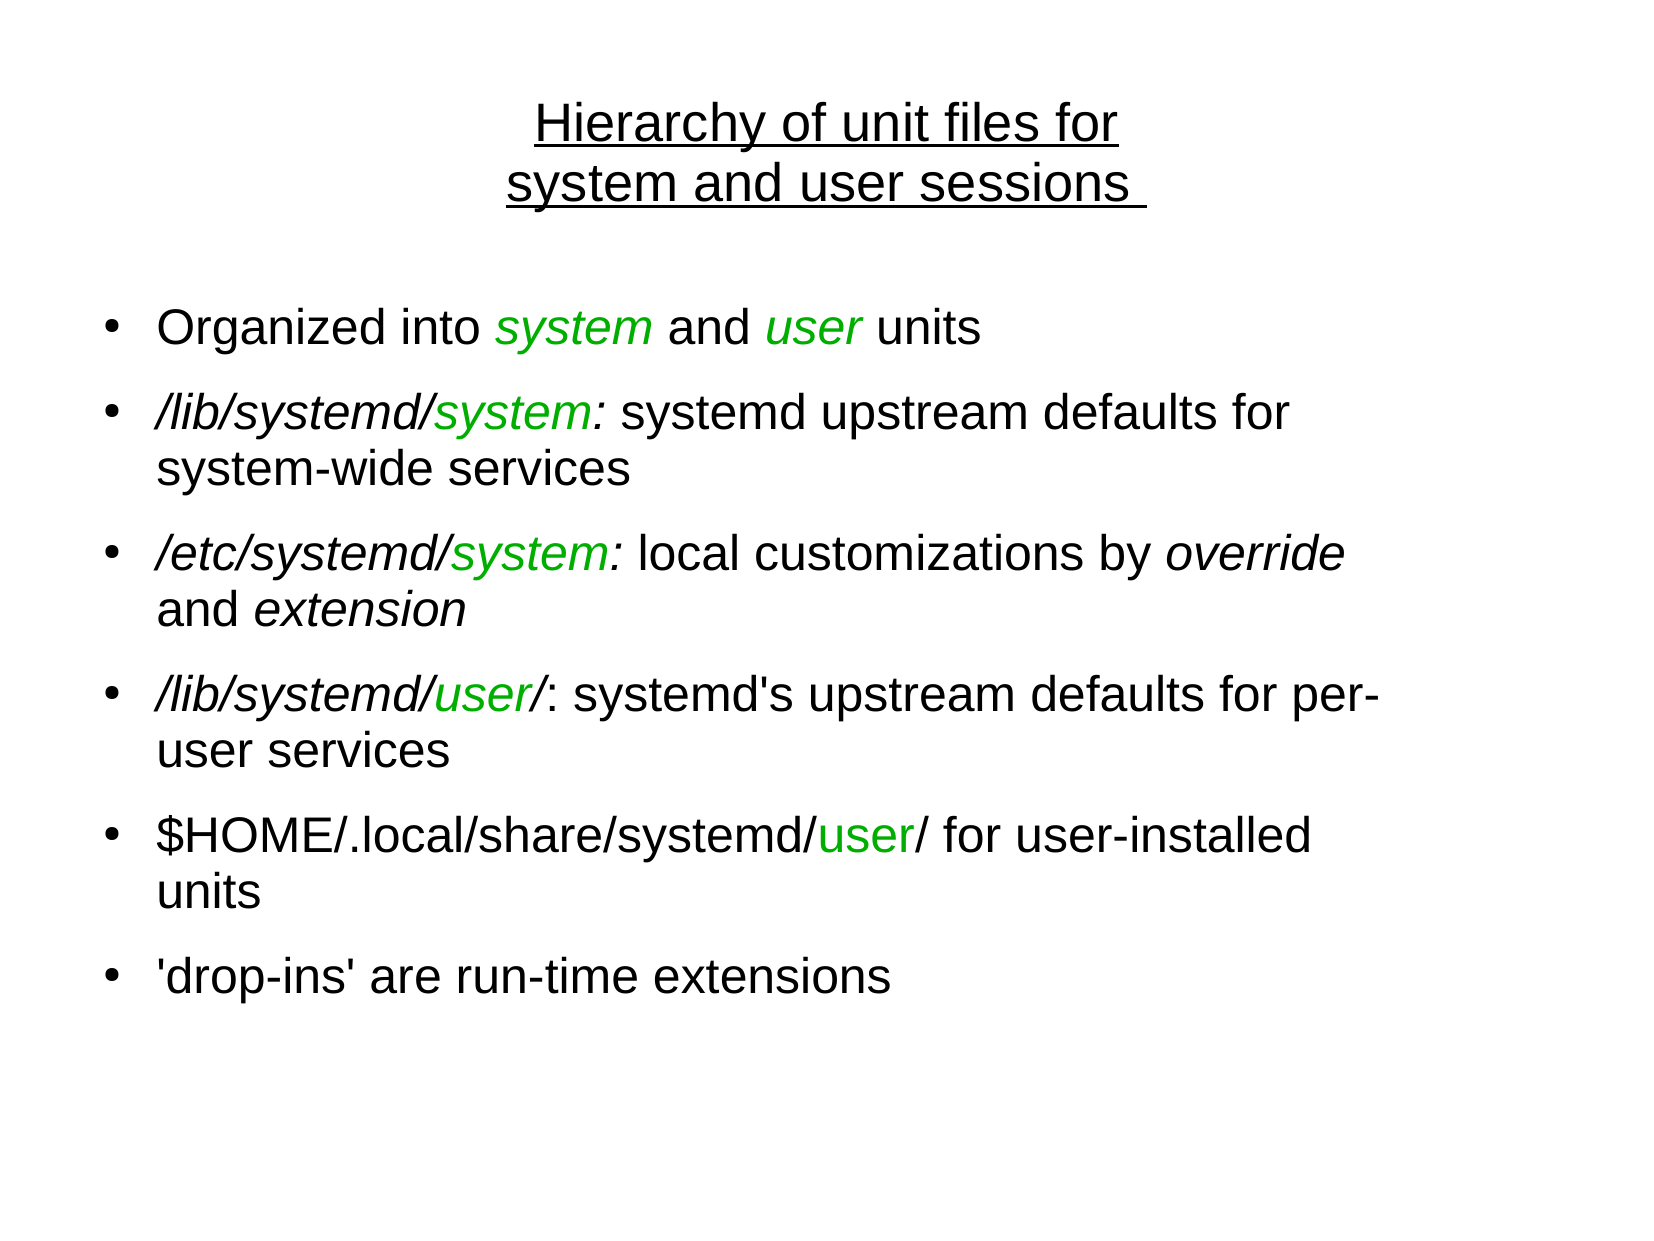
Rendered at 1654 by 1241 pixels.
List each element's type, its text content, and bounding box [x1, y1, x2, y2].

list Organized into system and user units /lib/systemd/system: systemd upstream defaults for system-wide services /etc/systemd/system: local customizations by override and extension /lib/systemd/user/: systemd's upstream defaults for per-user services $HOME/.local/share/systemd/user/ for user-installed units 'drop-ins' are run-time extensions [85, 299, 1426, 976]
title Hierarchy of unit files for system and user sessions [82, 49, 1571, 257]
